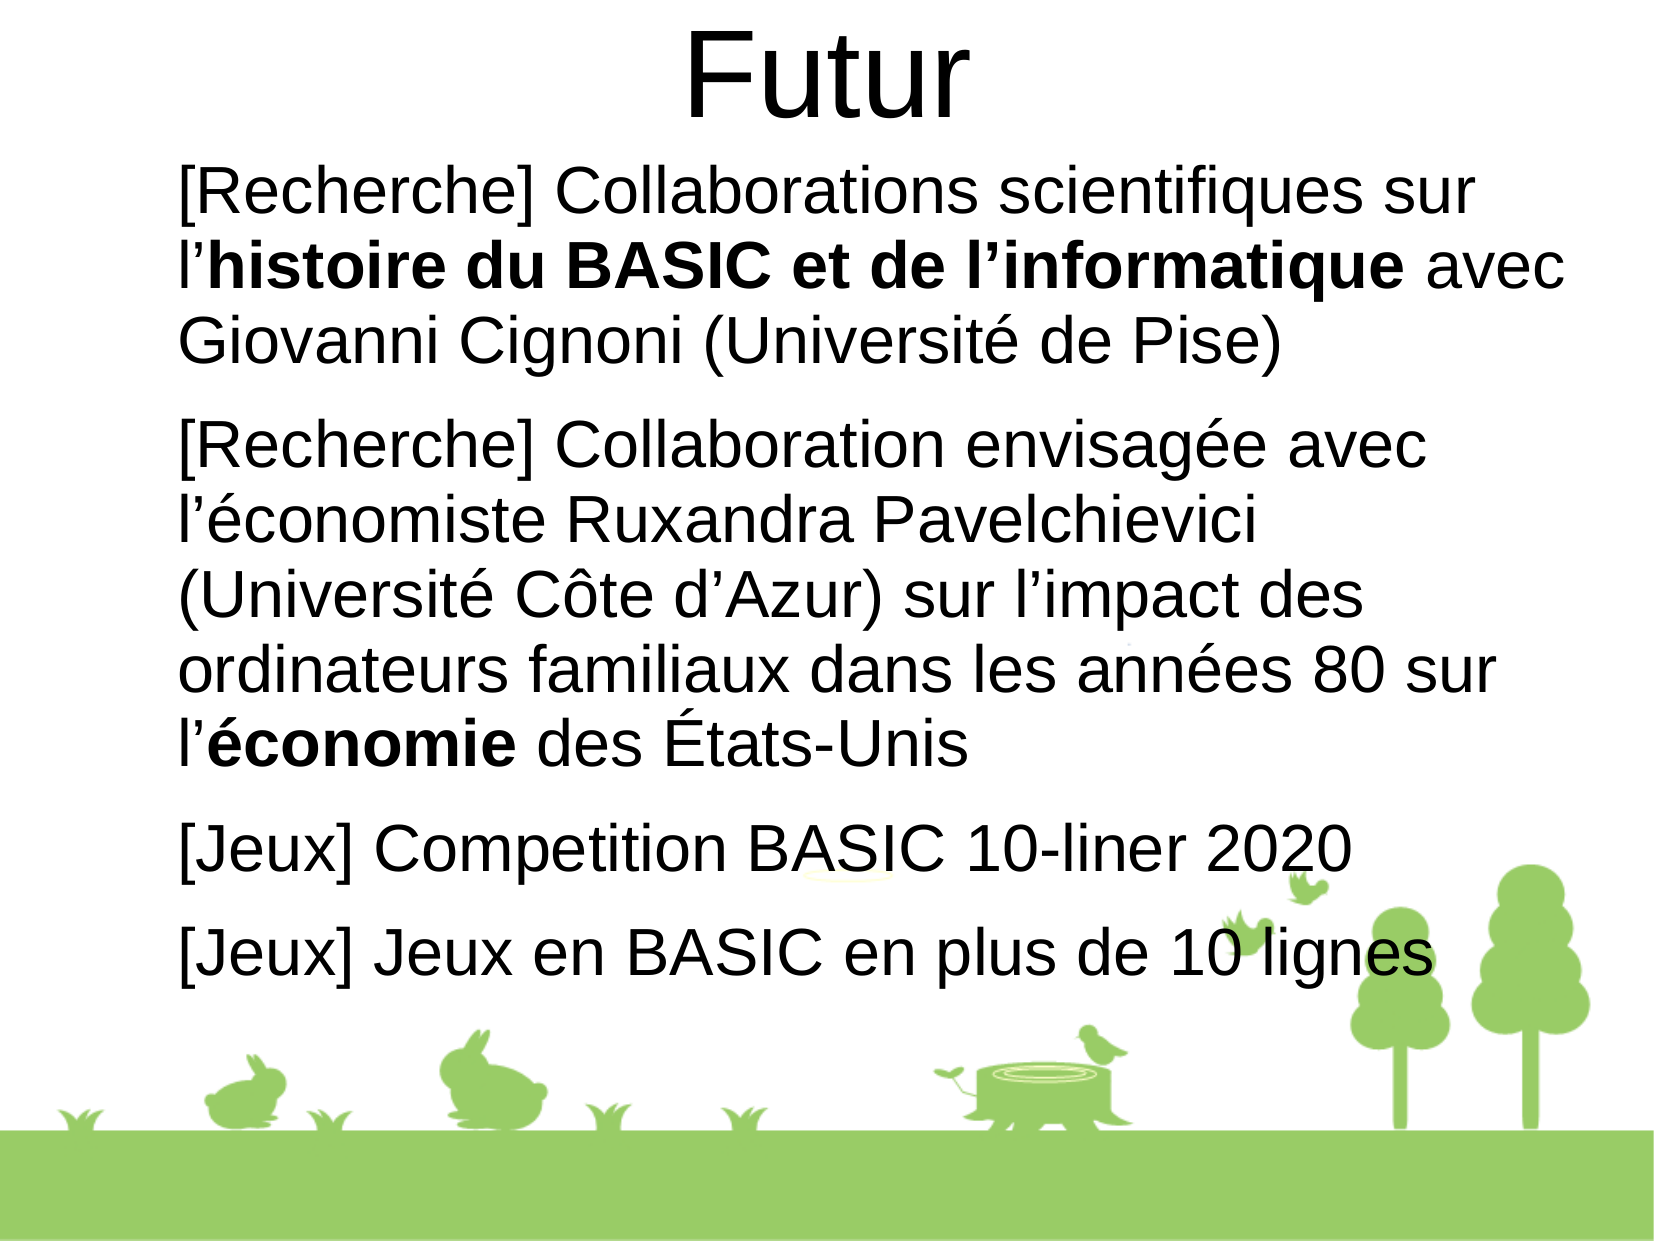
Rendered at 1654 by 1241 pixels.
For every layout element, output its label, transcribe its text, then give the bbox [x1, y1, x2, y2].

picture [0, 0, 1654, 1241]
title Futur [82, 0, 1571, 178]
list [Recherche] Collaborations scientifiques sur l’histoire du BASIC et de l’informatique avec Giovanni Cignoni (Université de Pise) [Recherche] Collaboration envisagée avec l’économiste Ruxandra Pavelchievici (Université Côte d’Azur) sur l’impact des ordinateurs familiaux dans les années 80 sur l’économie des États-Unis [Jeux] Competition BASIC 10-liner 2020 [Jeux] Jeux en BASIC en plus de 10 lignes [106, 153, 1595, 1087]
